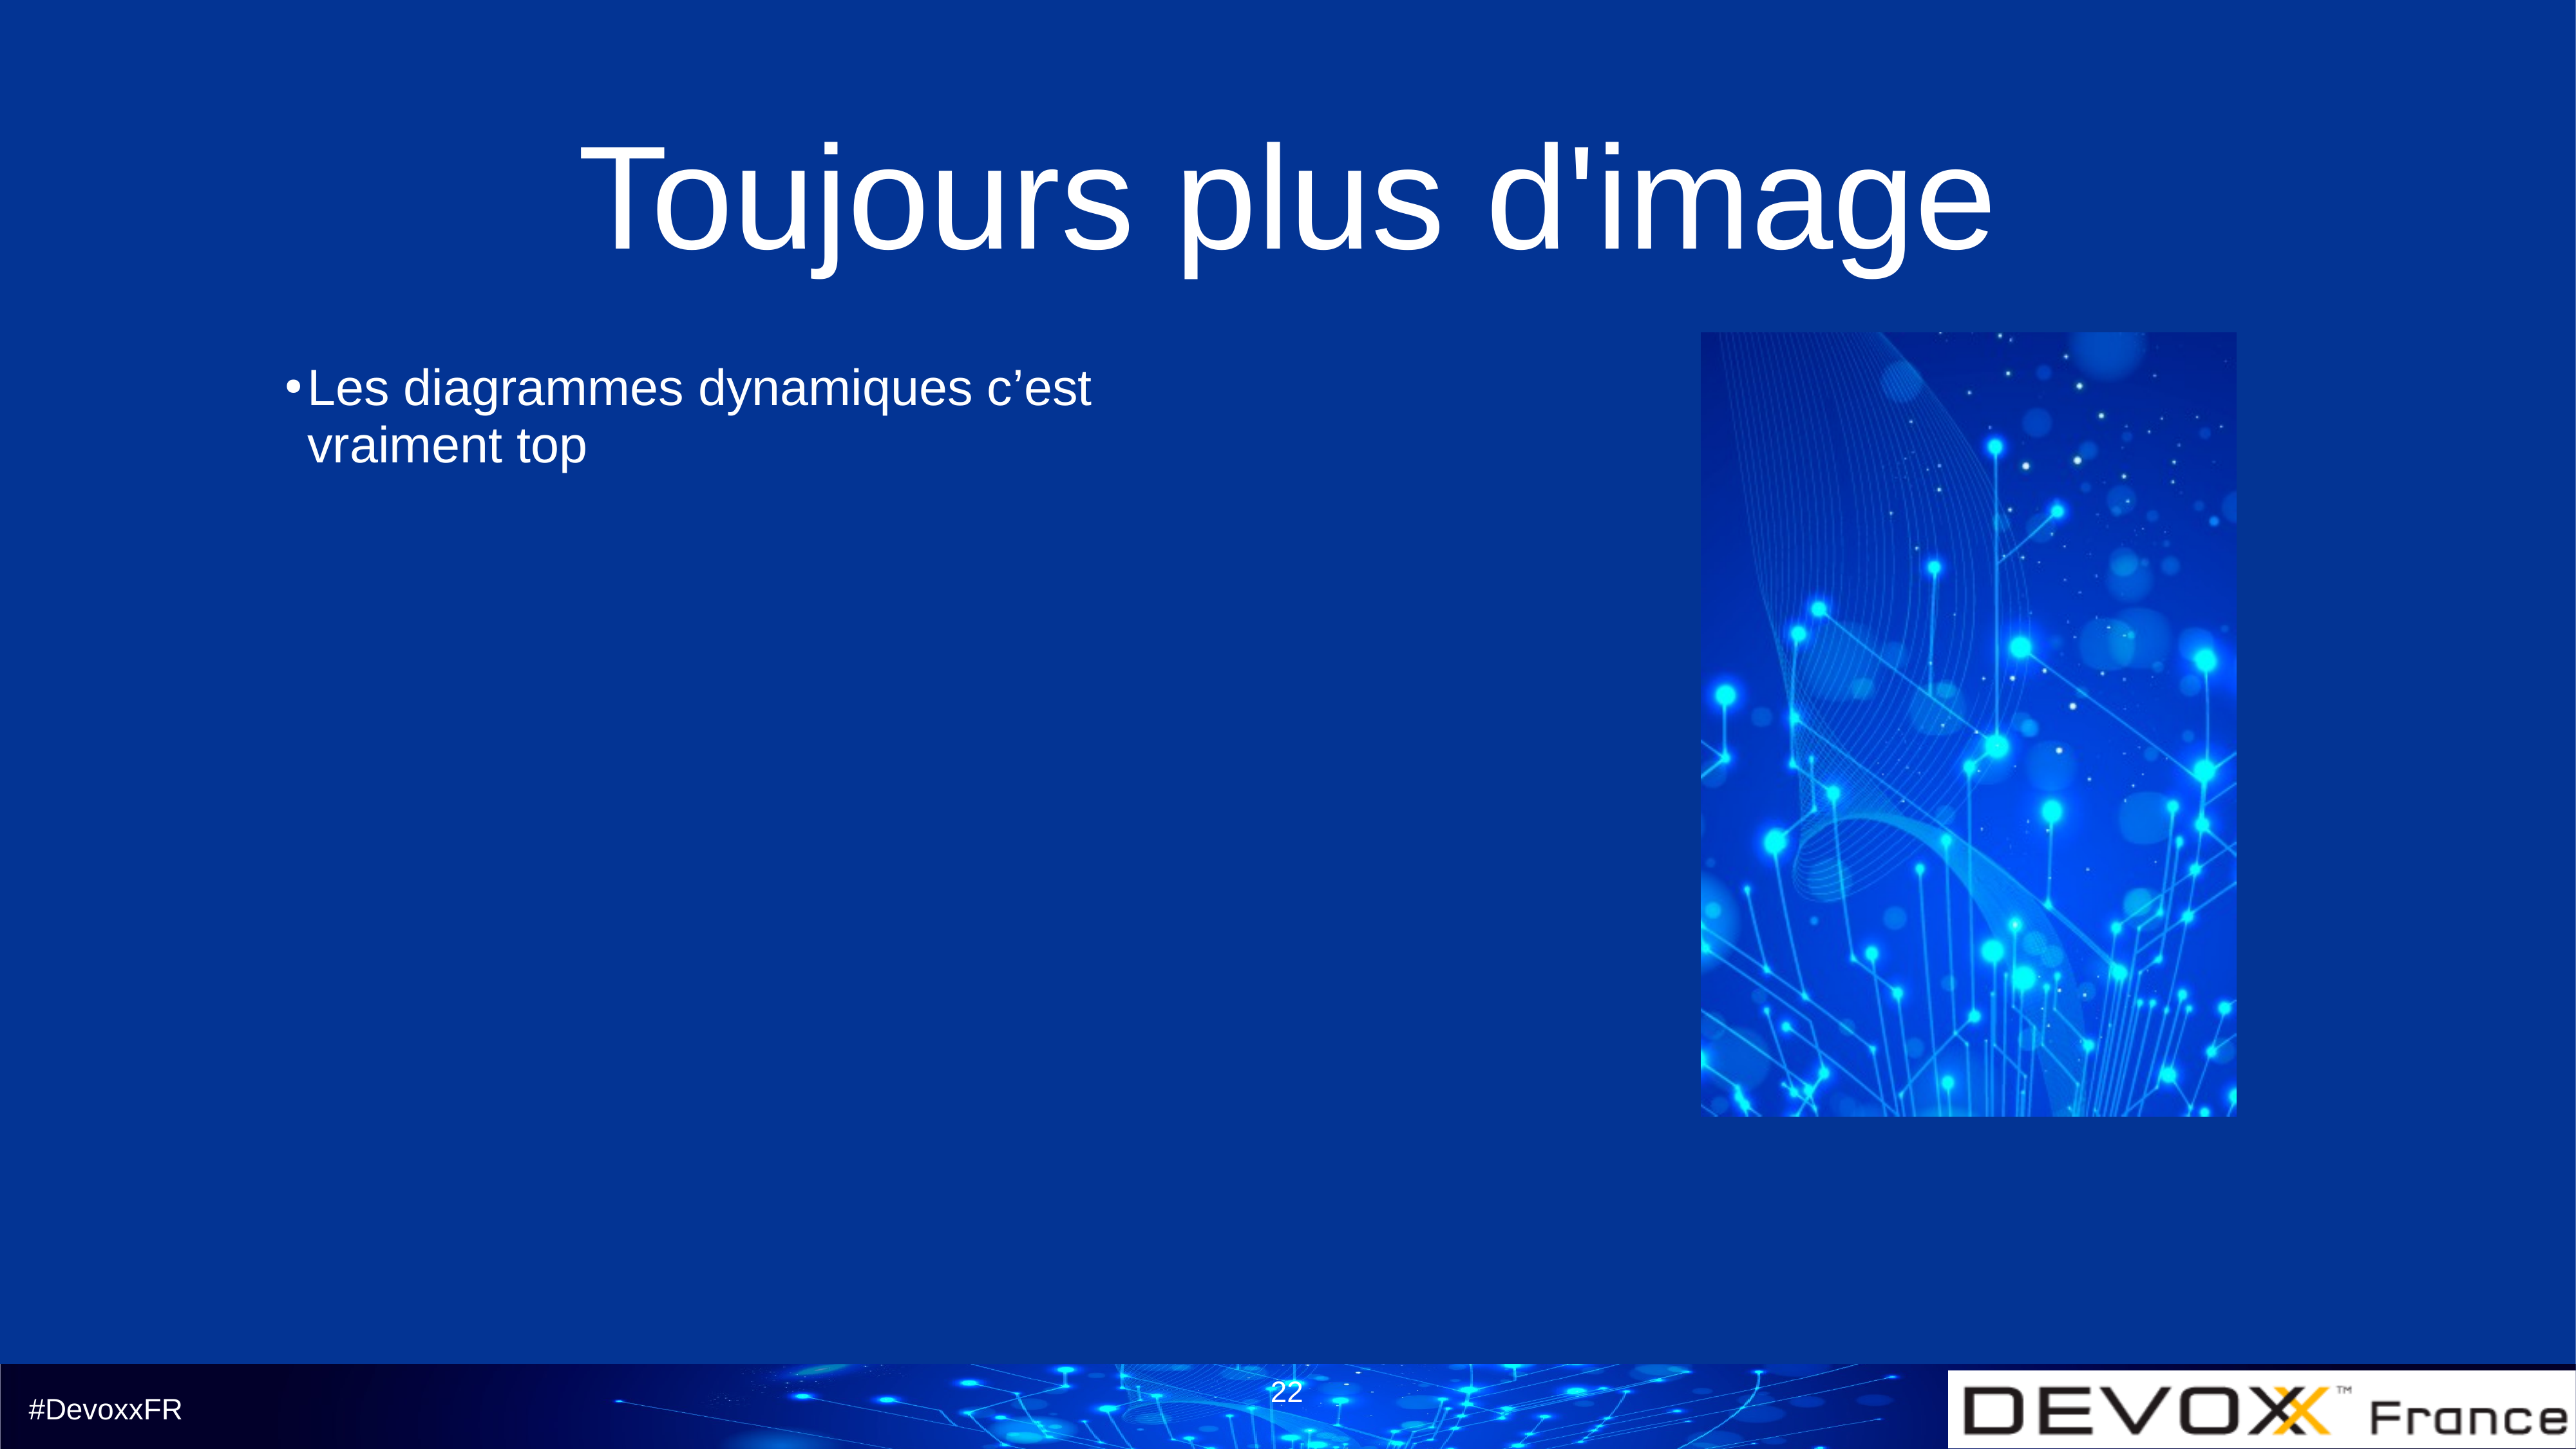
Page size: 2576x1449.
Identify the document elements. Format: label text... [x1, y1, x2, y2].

picture [1309, 1442, 1326, 1449]
picture [1701, 332, 2237, 1117]
list Les diagrammes dynamiques c’est vraiment top [284, 359, 1256, 1319]
title Toujours plus d'image [463, 37, 2113, 359]
picture [1701, 922, 1705, 928]
picture [1701, 940, 1710, 952]
picture [2231, 1090, 2237, 1103]
slide_number 22 [1264, 1375, 1311, 1427]
picture [0, 1364, 2576, 1449]
picture [2202, 1110, 2208, 1117]
picture [1701, 1052, 1706, 1066]
